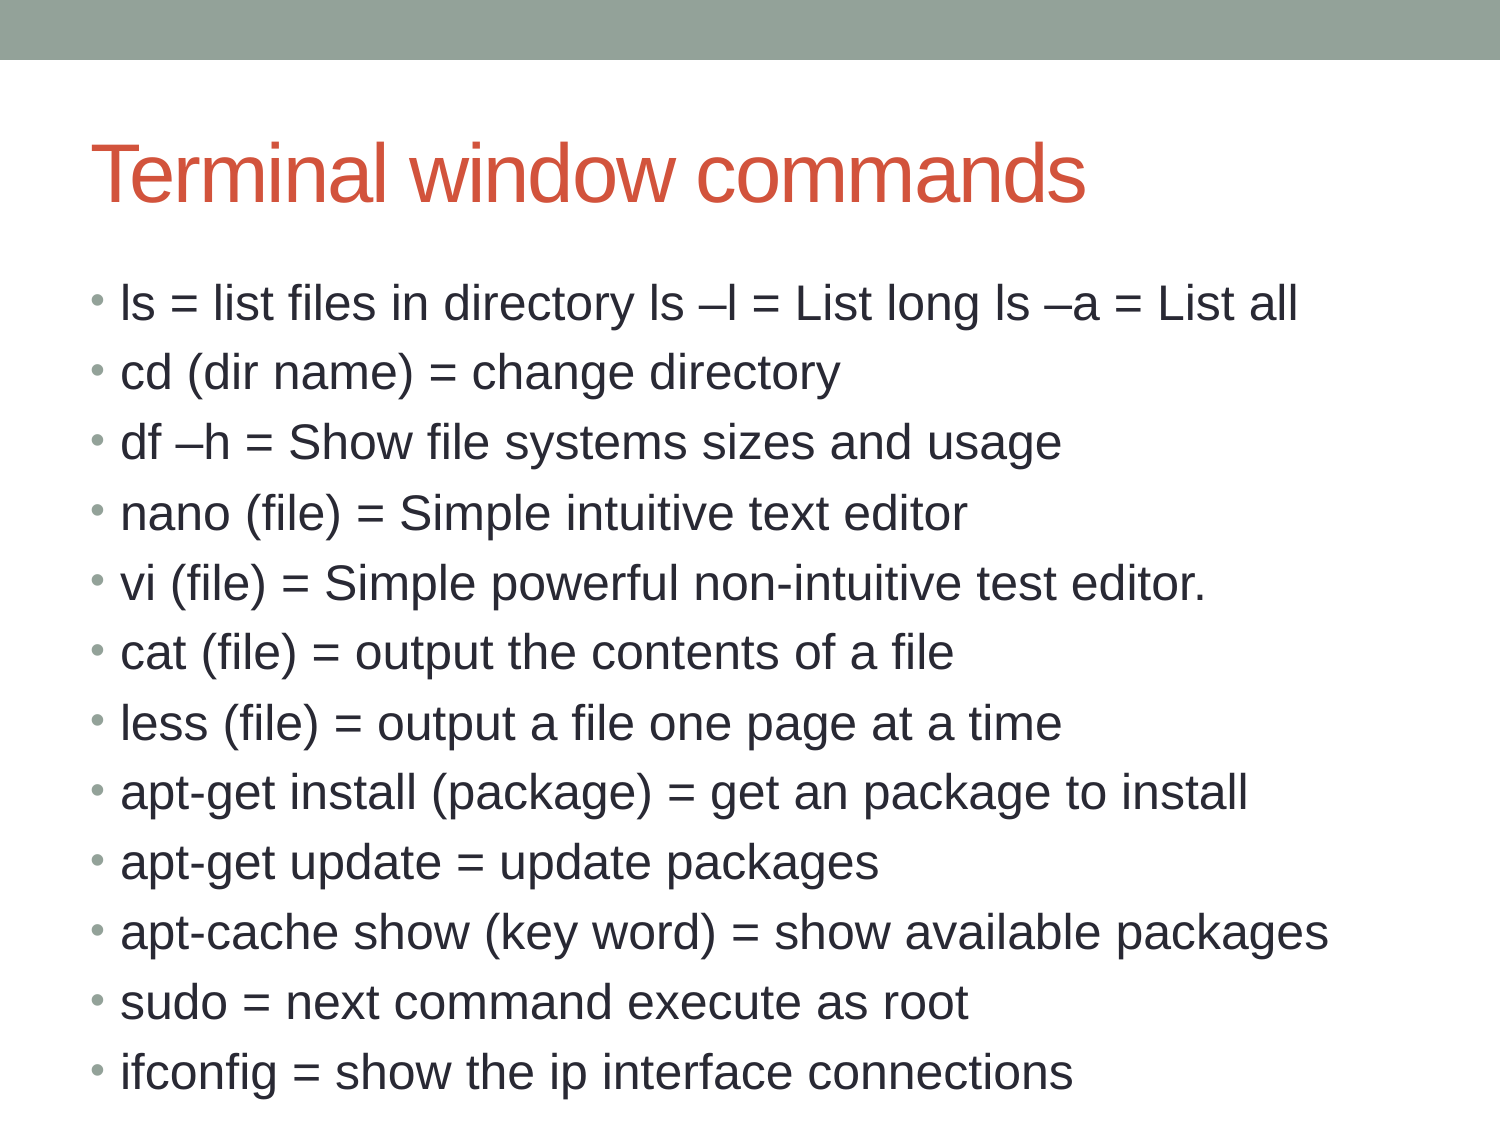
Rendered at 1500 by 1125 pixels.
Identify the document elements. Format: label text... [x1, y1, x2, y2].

title Terminal window commands [75, 87, 1425, 250]
list ls = list files in directory ls –l = List long ls –a = List all cd (dir name) = change directory df –h = Show file systems sizes and usage nano (file) = Simple intuitive text editor vi (file) = Simple powerful non-intuitive test editor. cat (file) = output the contents of a file less (file) = output a file one page at a time apt-get install (package) = get an package to install apt-get update = update packages apt-cache show (key word) = show available packages sudo = next command execute as root ifconfig = show the ip interface connections [75, 262, 1425, 1113]
